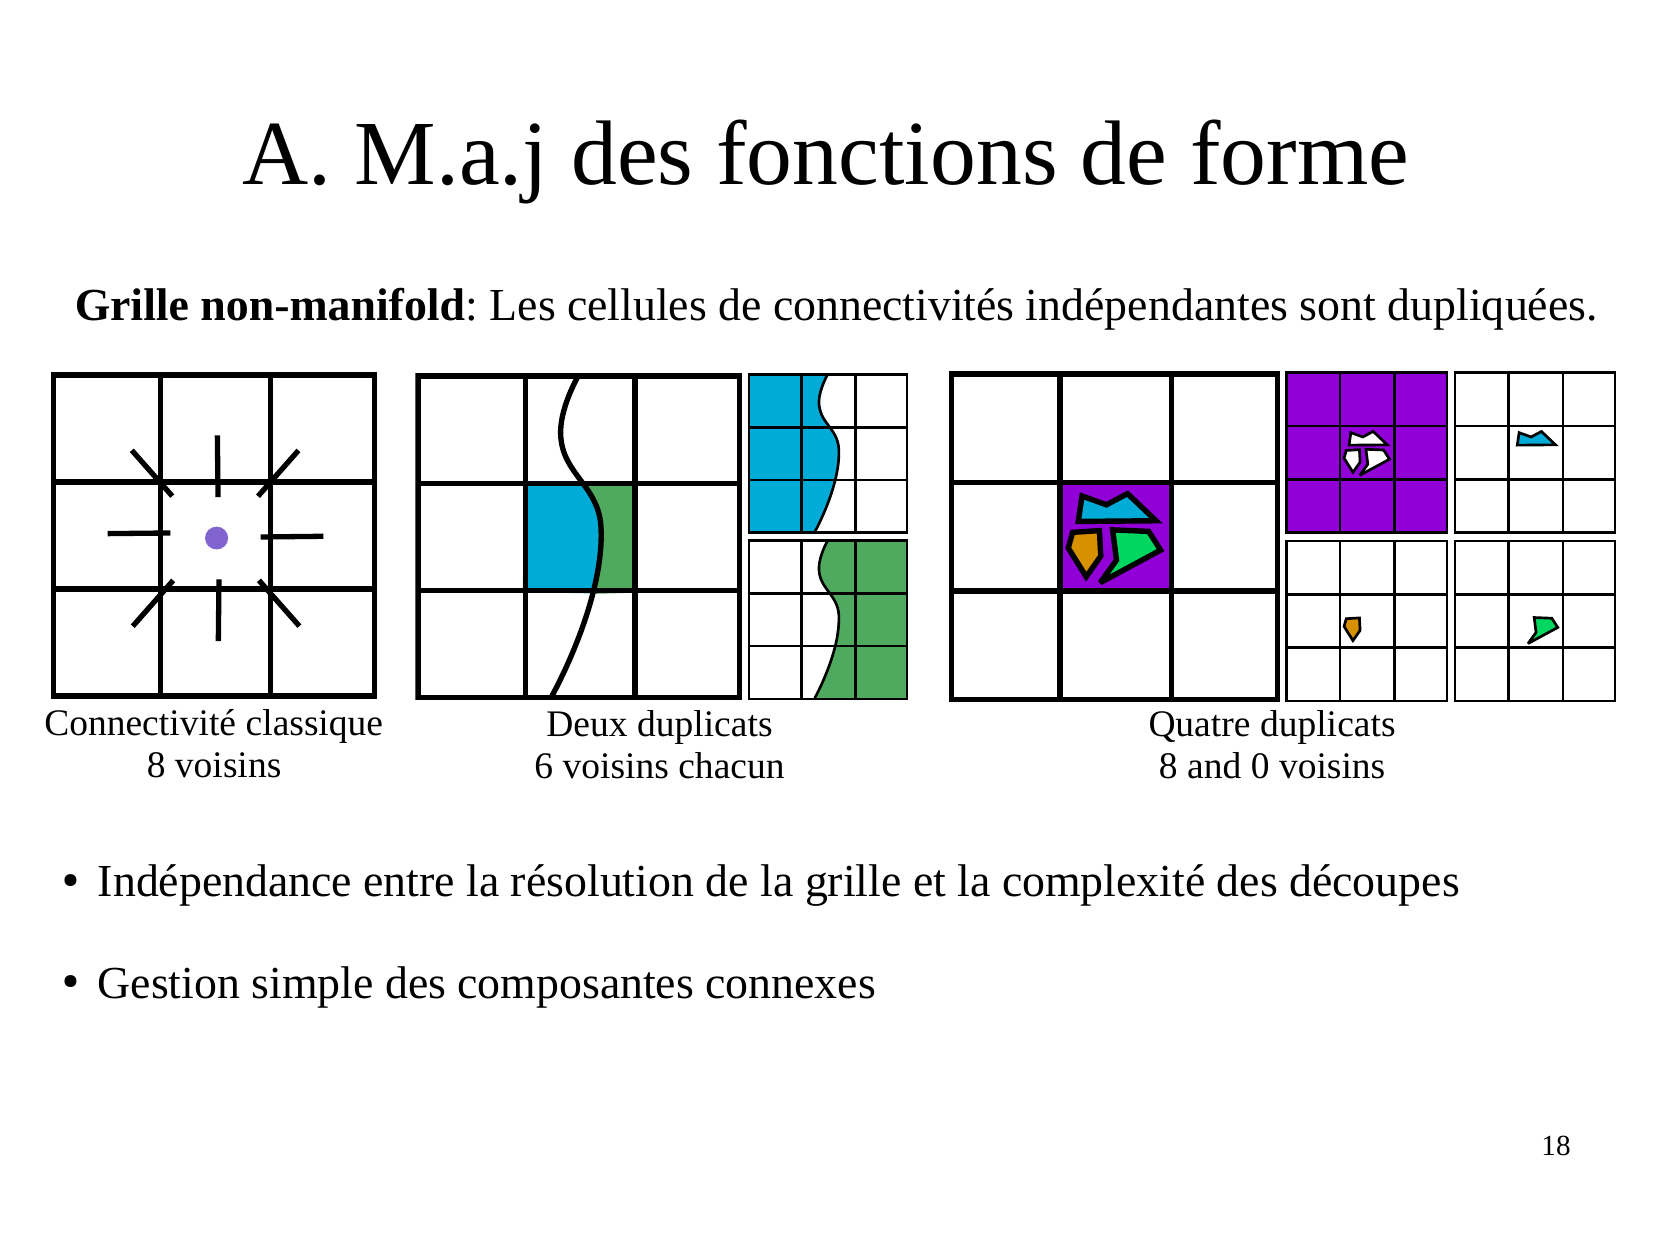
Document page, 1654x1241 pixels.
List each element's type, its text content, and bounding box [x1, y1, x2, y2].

picture [51, 372, 378, 694]
text_box Quatre duplicats 8 and 0 voisins [1133, 695, 1432, 795]
picture [948, 371, 1617, 703]
text_box Indépendance entre la résolution de la grille et la complexité des découpes Gestion simple des composantes connexes [47, 848, 1476, 1021]
text_box Deux duplicats 6 voisins chacun [519, 695, 805, 795]
text_box Grille non-manifold: Les cellules de connectivités indépendantes sont dupliquées. [60, 272, 1614, 339]
picture [415, 373, 909, 701]
title A. M.a.j des fonctions de forme [82, 49, 1571, 257]
text_box Connectivité classique 8 voisins [29, 694, 399, 794]
